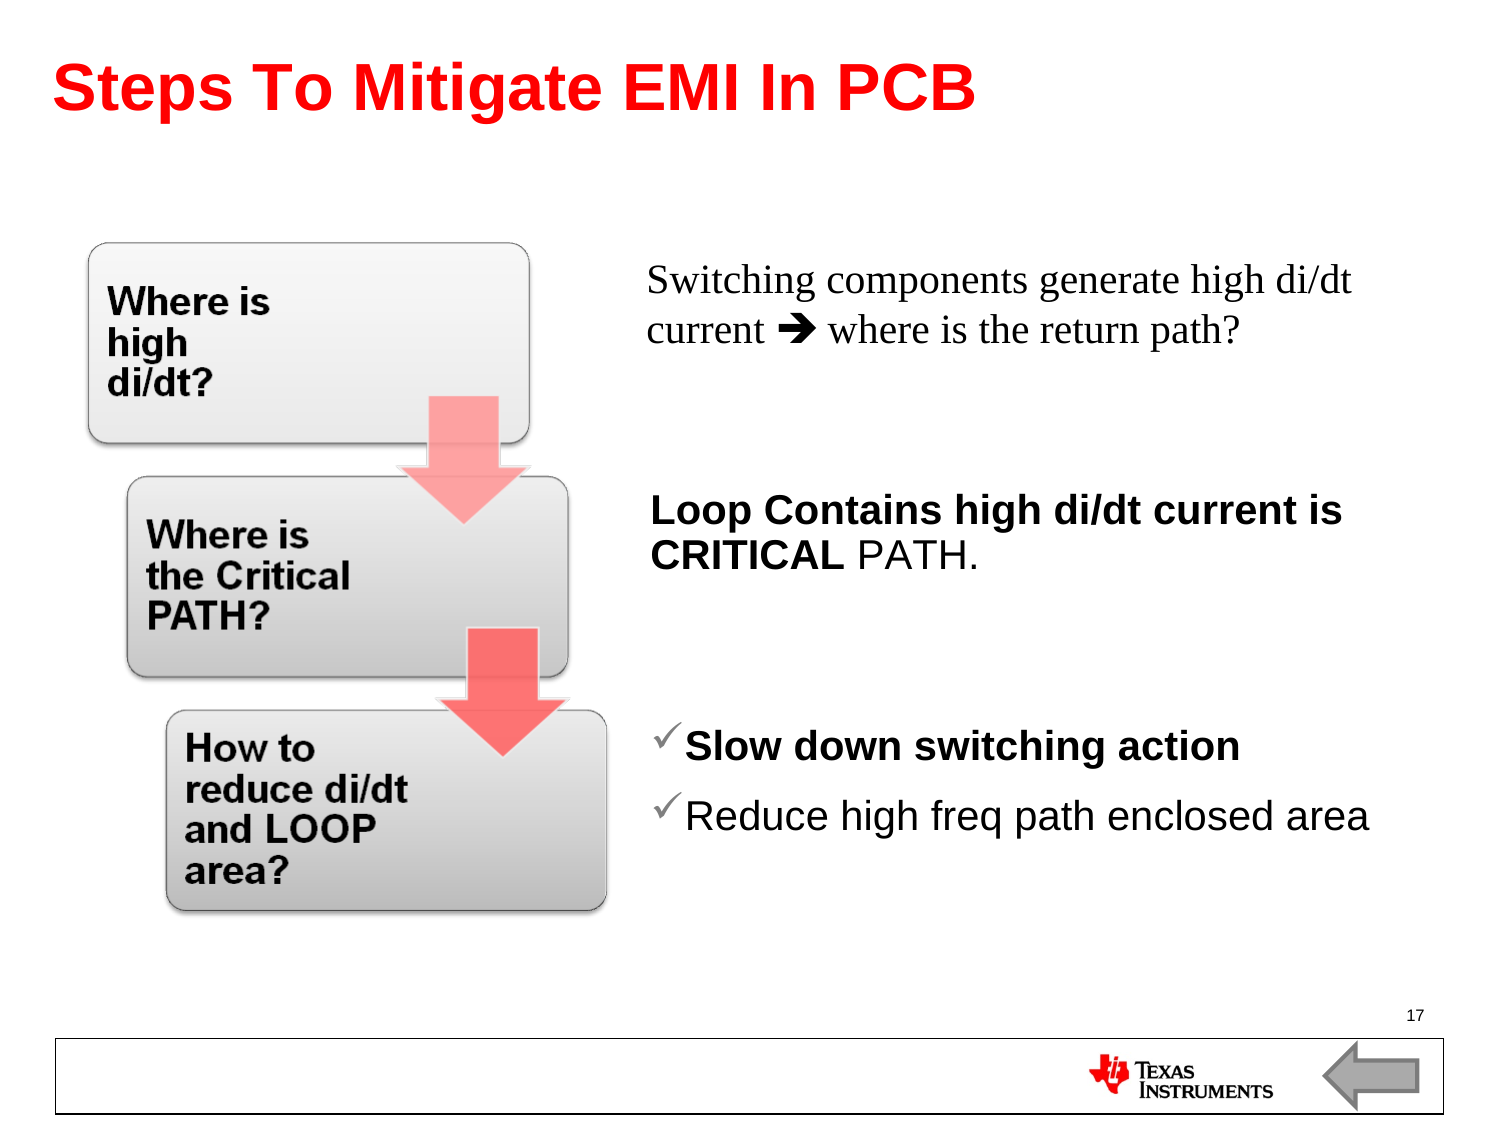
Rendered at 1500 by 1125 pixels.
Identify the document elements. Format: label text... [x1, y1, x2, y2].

picture [75, 237, 615, 923]
title Steps To Mitigate EMI In PCB [37, 23, 1426, 158]
text_box Loop Contains high di/dt current is CRITICAL PATH. [635, 480, 1446, 674]
text_box [1324, 1045, 1418, 1107]
text_box Slow down switching action Reduce high freq path enclosed area [635, 716, 1446, 902]
picture [1087, 1052, 1274, 1099]
text_box <numero> [1089, 997, 1440, 1031]
list Switching components generate high di/dt current  where is the return path? [631, 244, 1442, 441]
